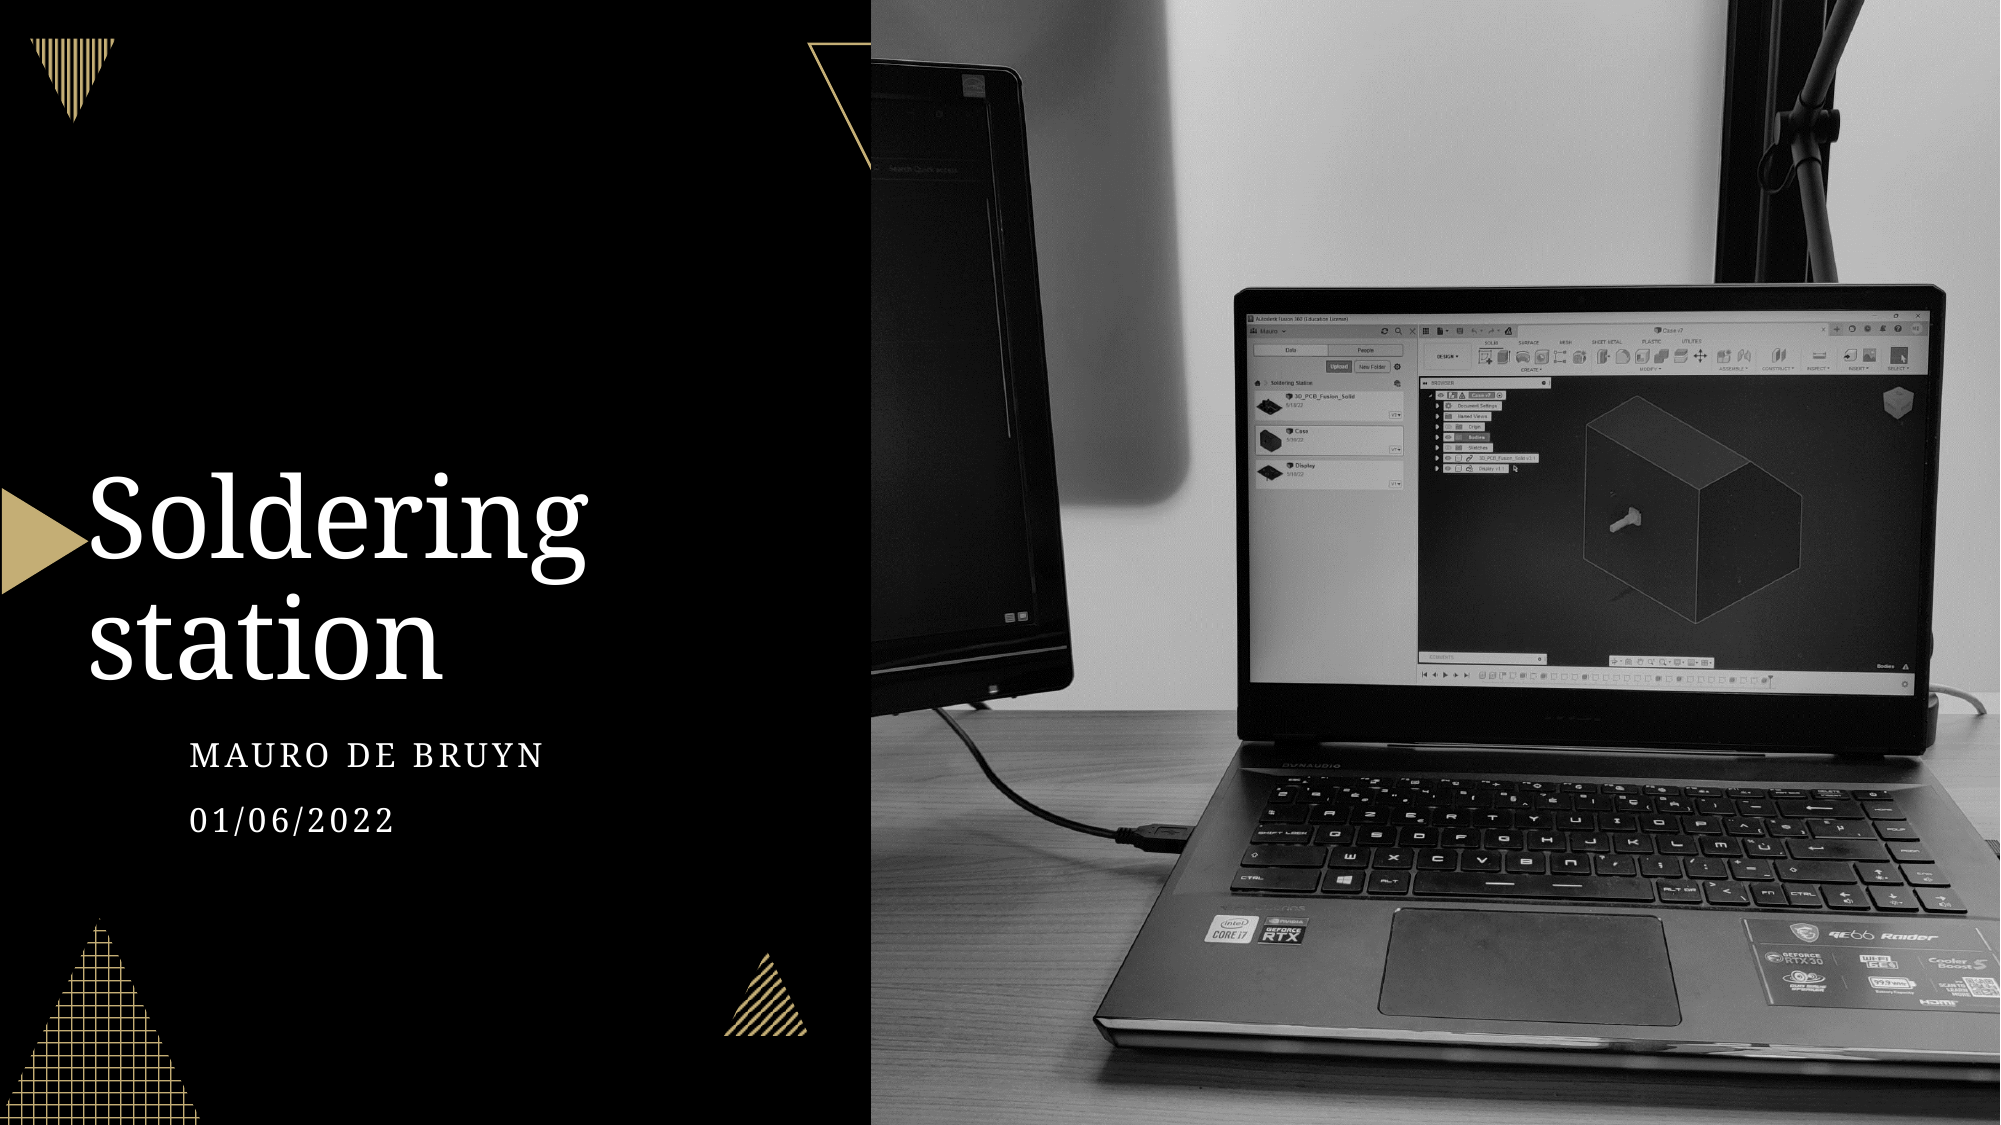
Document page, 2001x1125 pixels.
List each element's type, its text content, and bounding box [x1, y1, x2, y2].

subtitle Mauro De Bruyn 01/06/2022 [174, 726, 871, 915]
picture [871, 0, 2000, 1125]
title Soldering station [71, 126, 871, 712]
